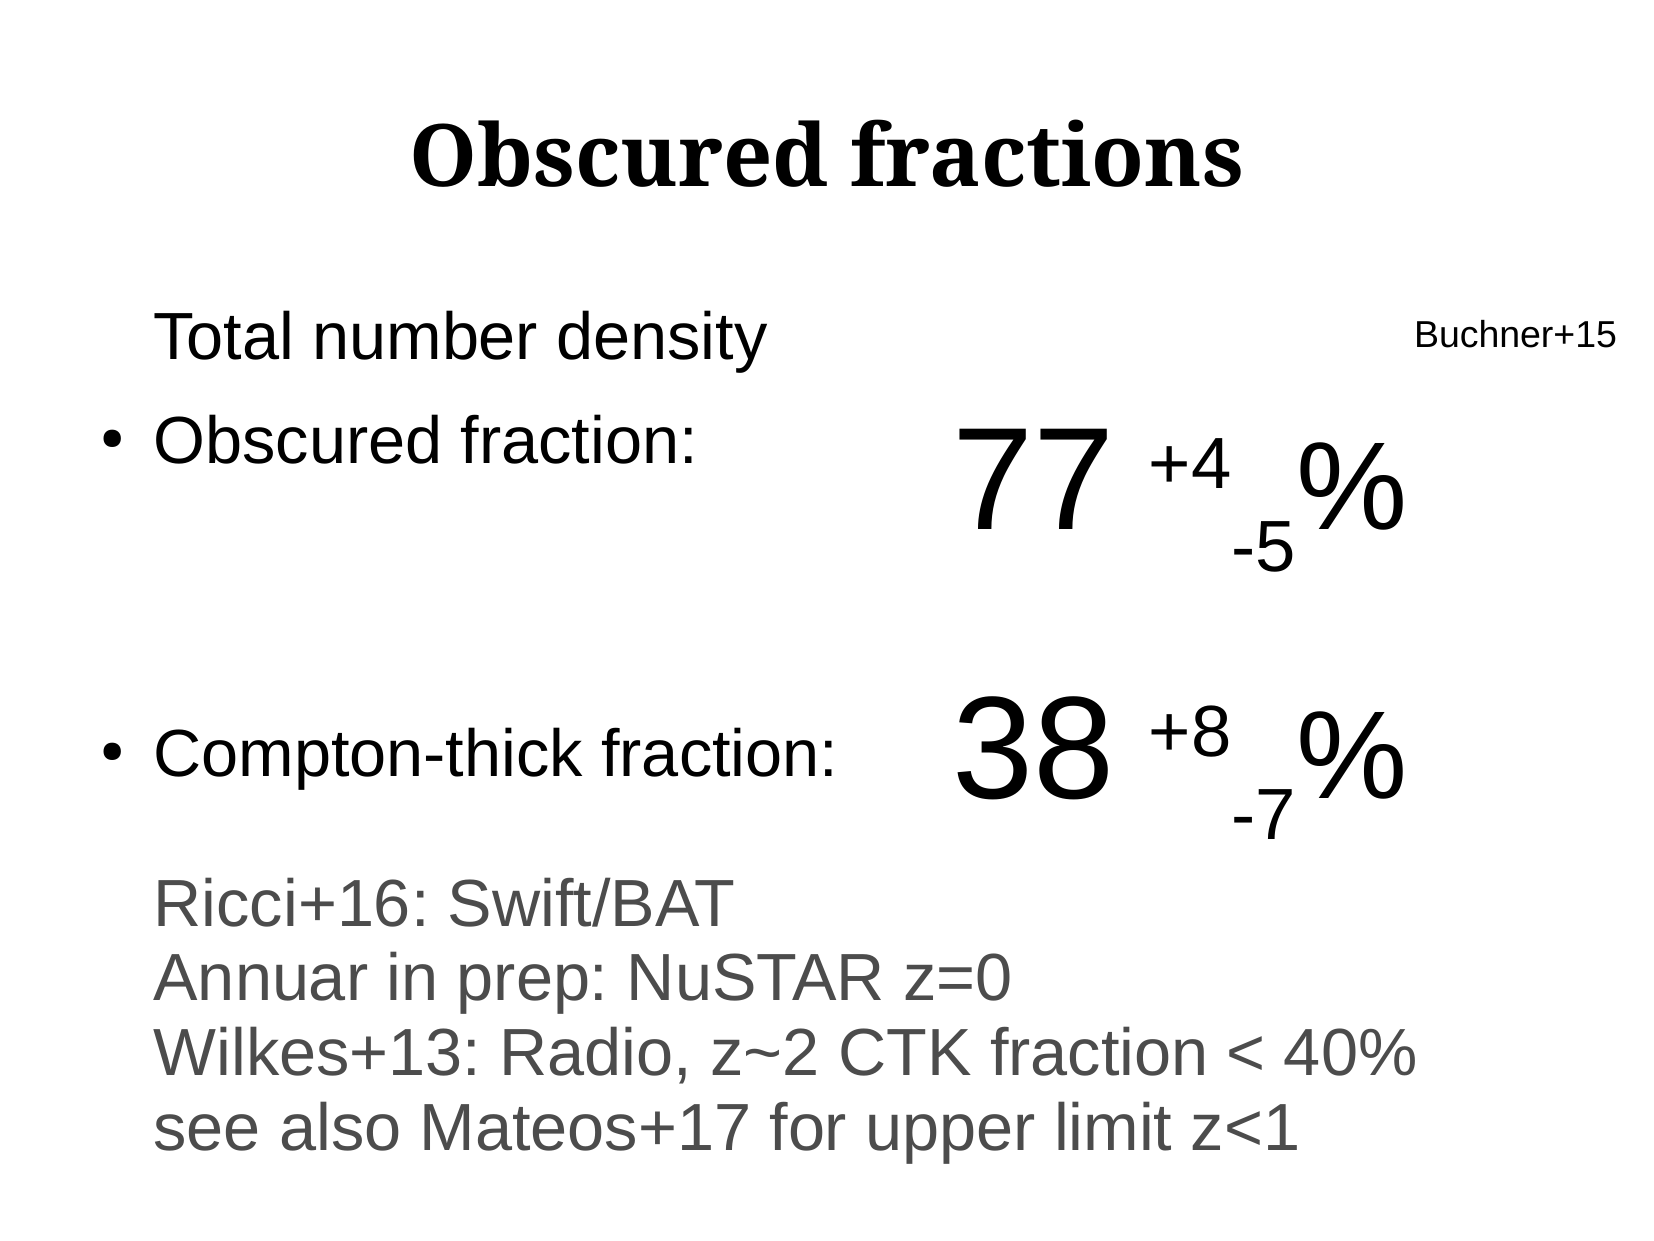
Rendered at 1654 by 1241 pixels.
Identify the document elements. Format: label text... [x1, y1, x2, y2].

list Total number density Obscured fraction: Compton-thick fraction: Ricci+16: Swift/BAT Annuar in prep: NuSTAR z=0 Wilkes+13: Radio, z~2 CTK fraction < 40% see also Mateos+17 for upper limit z<1 [82, 299, 1571, 1216]
title Obscured fractions [82, 49, 1571, 257]
text_box Buchner+15 [1363, 306, 1654, 364]
text_box 77 +4-5% [937, 390, 1523, 594]
text_box 38 +8-7% [937, 658, 1523, 863]
